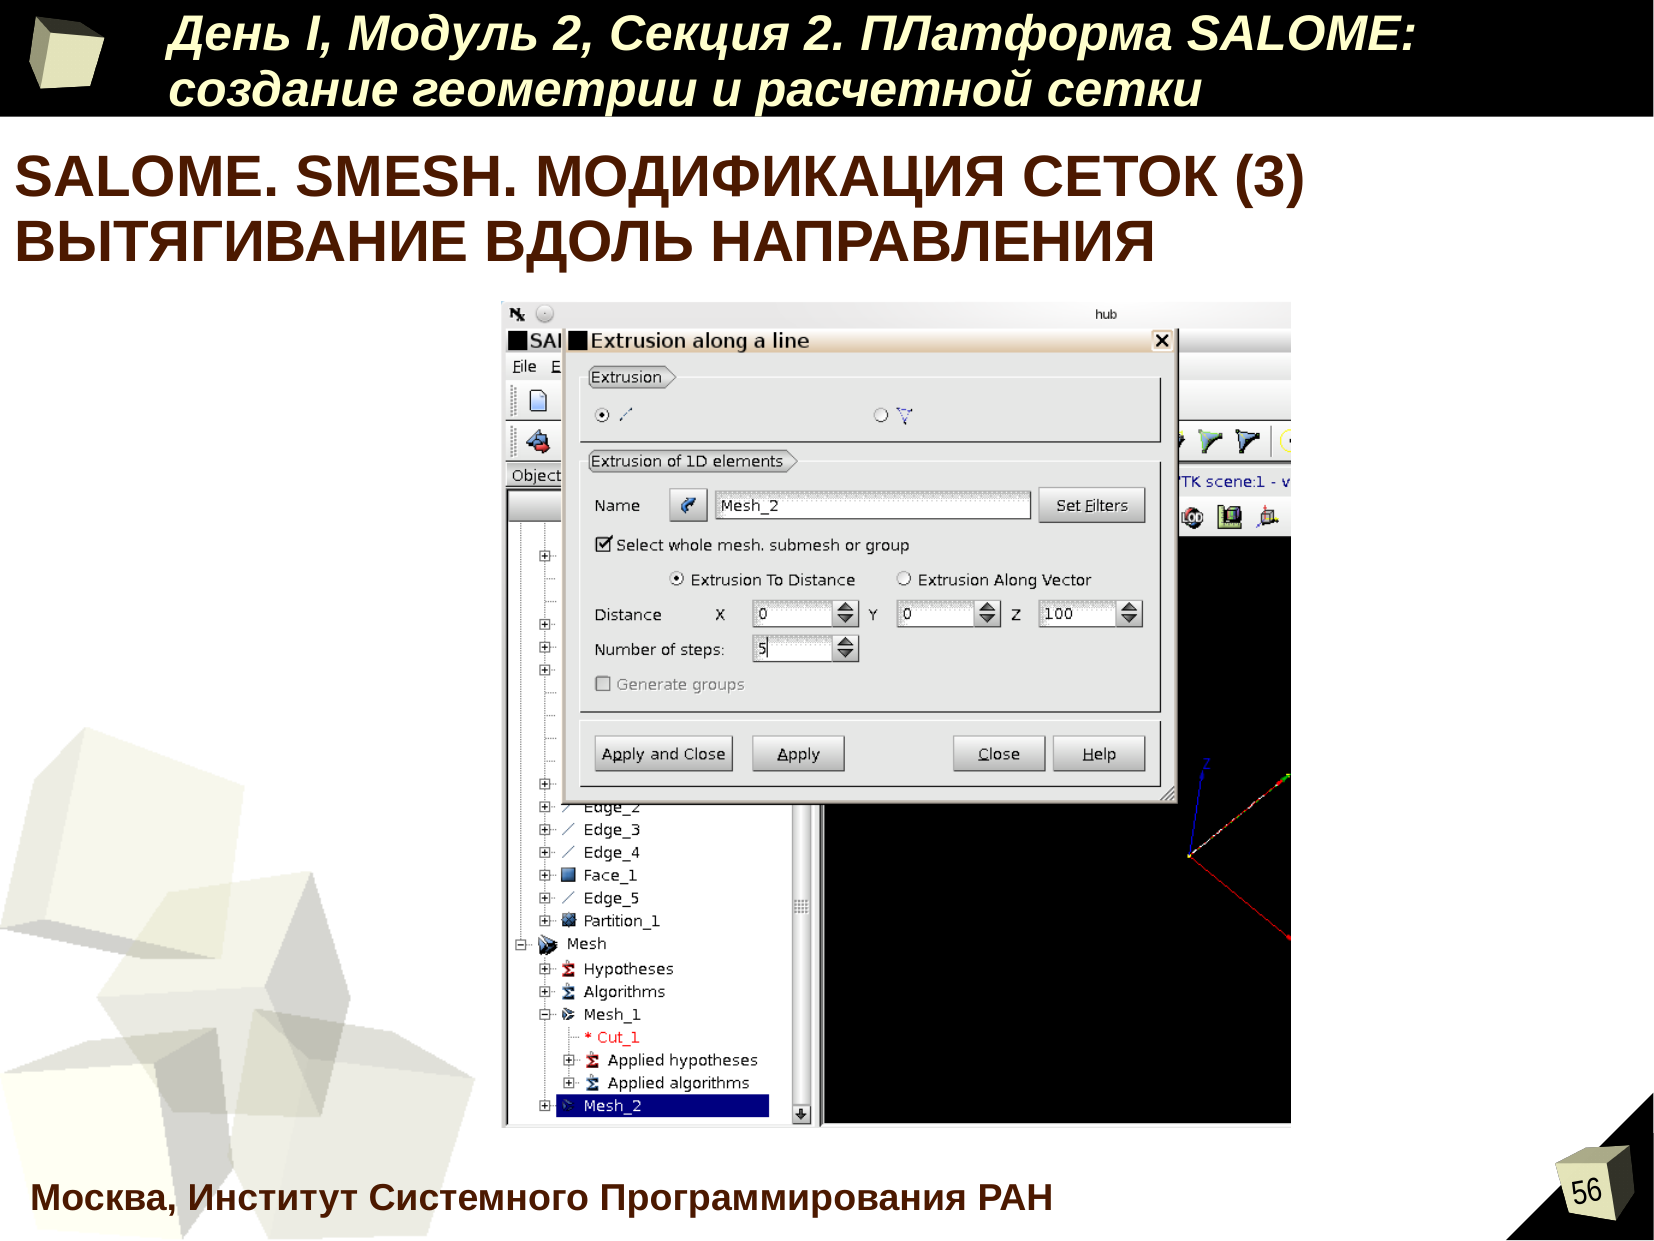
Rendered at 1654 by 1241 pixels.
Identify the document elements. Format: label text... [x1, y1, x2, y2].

picture [0, 726, 477, 1241]
text_box SALOME. SMESH. МОДИФИКАЦИЯ СЕТОК (3) ВЫТЯГИВАНИЕ ВДОЛЬ НАПРАВЛЕНИЯ [0, 136, 1654, 282]
picture [464, 1193, 472, 1198]
picture [501, 301, 1291, 1128]
